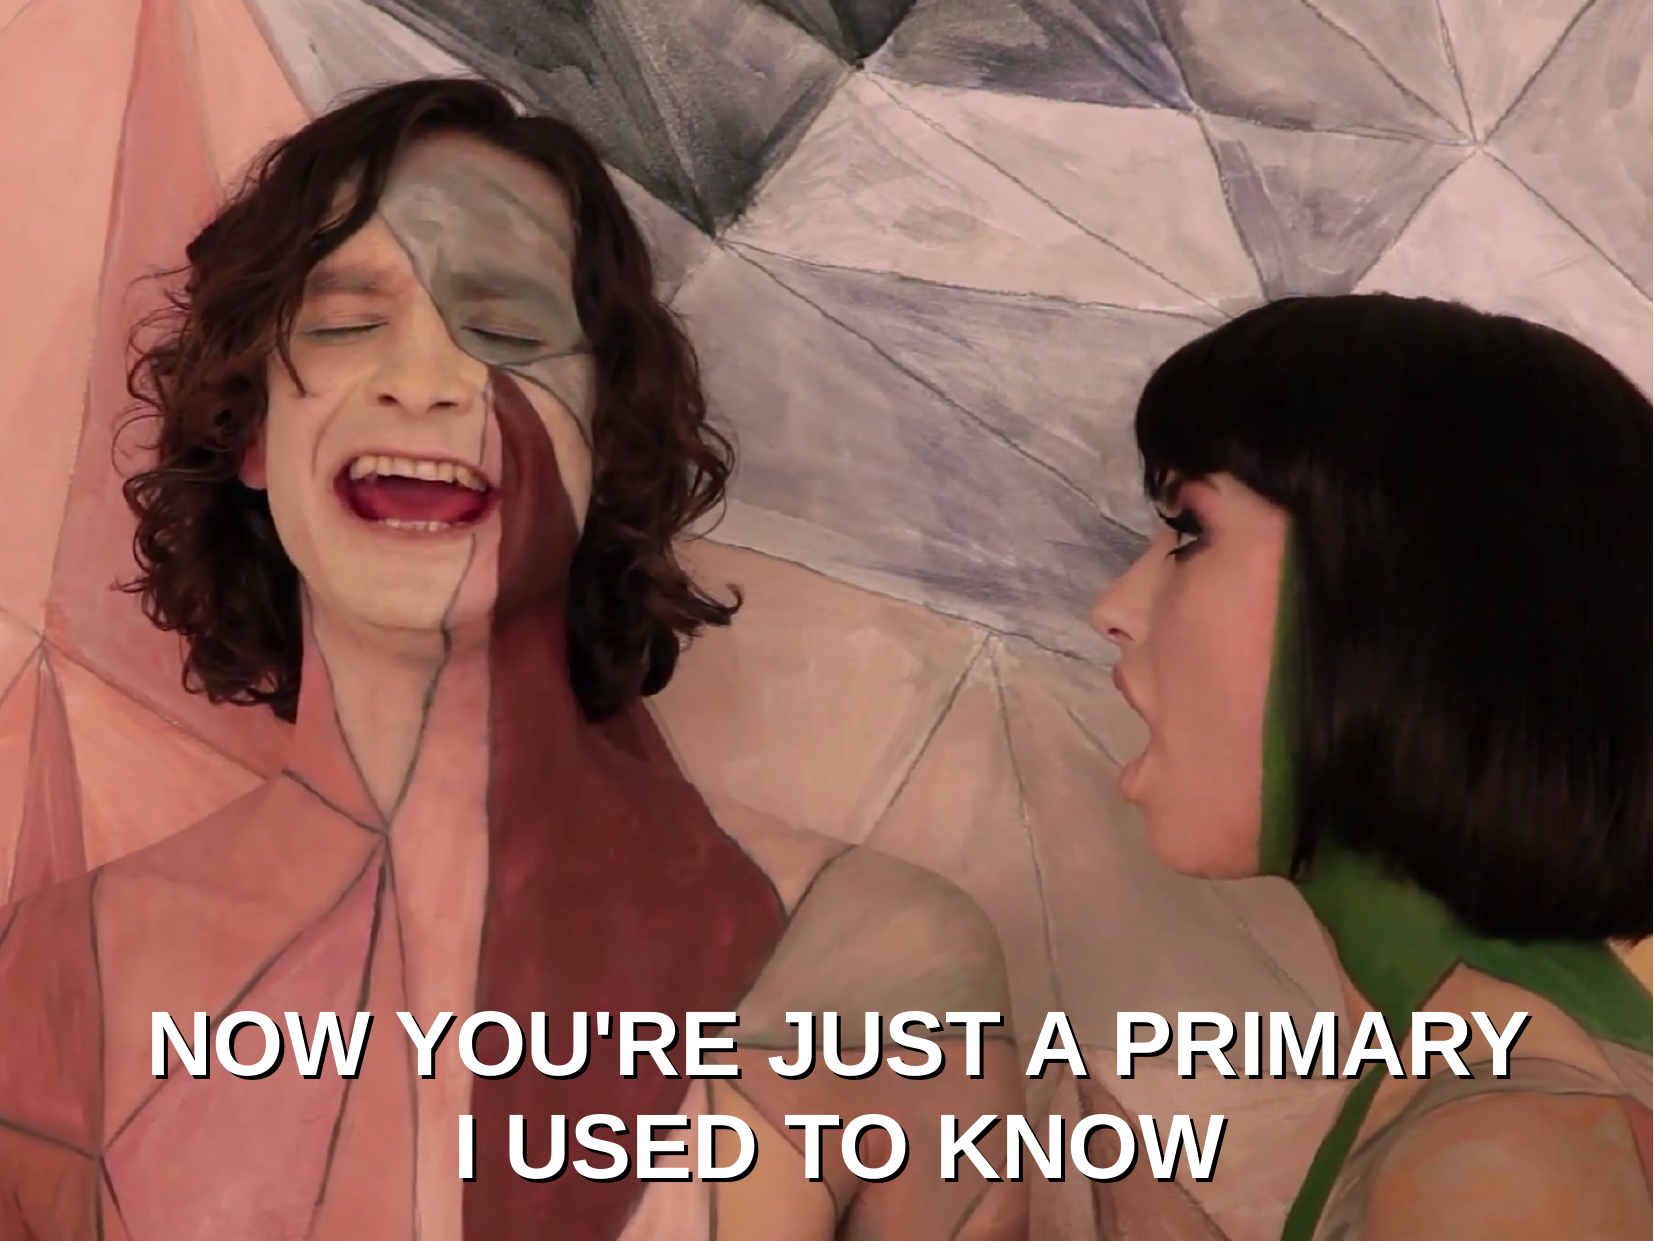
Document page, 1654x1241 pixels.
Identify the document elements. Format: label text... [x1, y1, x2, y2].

picture [0, 0, 1653, 1241]
subtitle NOW YOU'RE JUST A PRIMARY I USED TO KNOW [95, 930, 1584, 1241]
